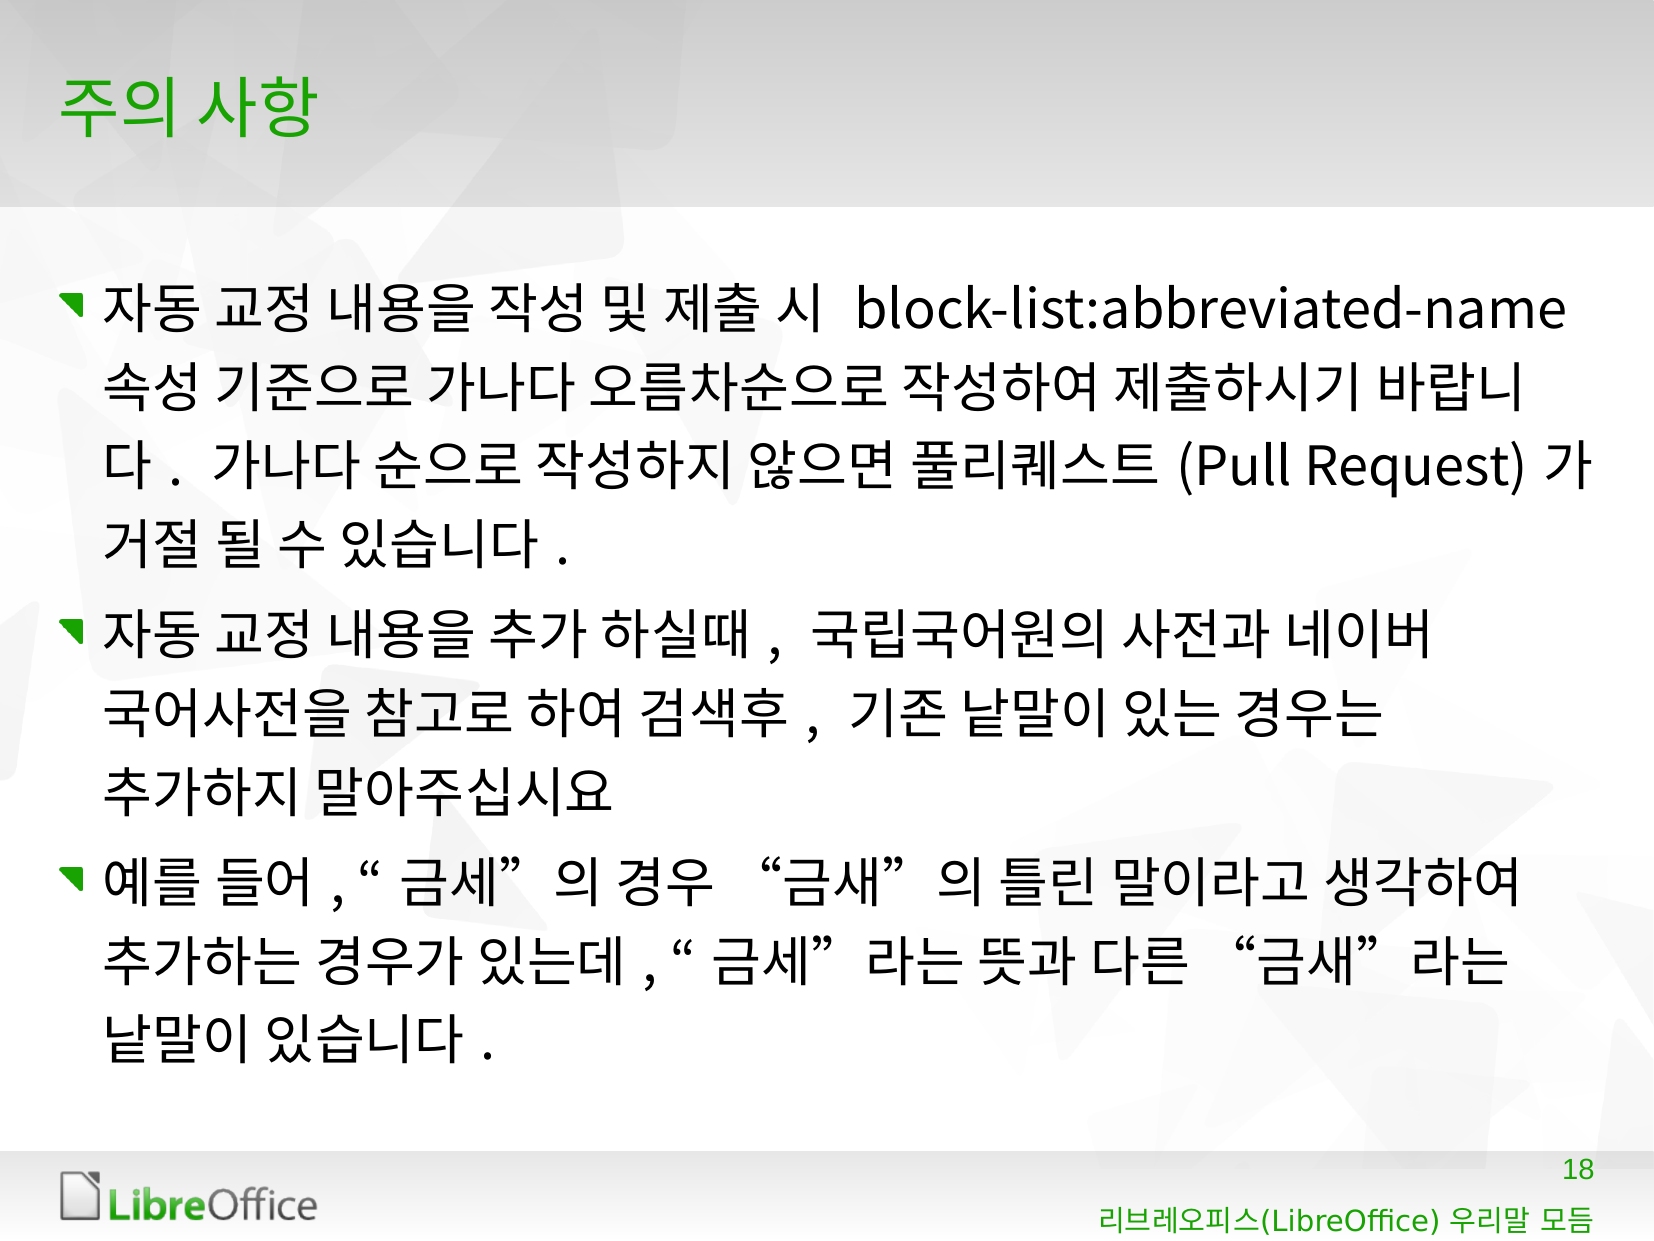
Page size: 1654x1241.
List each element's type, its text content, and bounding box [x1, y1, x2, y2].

picture [1582, 1161, 1590, 1167]
list 자동 교정 내용을 작성 및 제출 시 block-list:abbreviated-name 속성 기준으로 가나다 오름차순으로 작성하여 제출하시기 바랍니다. 가나다 순으로 작성하지 않으면 풀리퀘스트(Pull Request)가 거절 될 수 있습니다. 자동 교정 내용을 추가 하실때, 국립국어원의 사전과 네이버 국어사전을 참고로 하여 검색후, 기존 낱말이 있는 경우는 추가하지 말아주십시요 예를 들어, “금세”의 경우 “금새”의 틀린 말이라고 생각하여 추가하는 경우가 있는데, “금세”라는 뜻과 다른 “금새”라는 낱말이 있습니다. [59, 265, 1595, 1094]
title 주의 사항 [59, 29, 1595, 178]
picture [0, 0, 783, 931]
picture [41, 1152, 337, 1240]
picture [915, 548, 1654, 1169]
